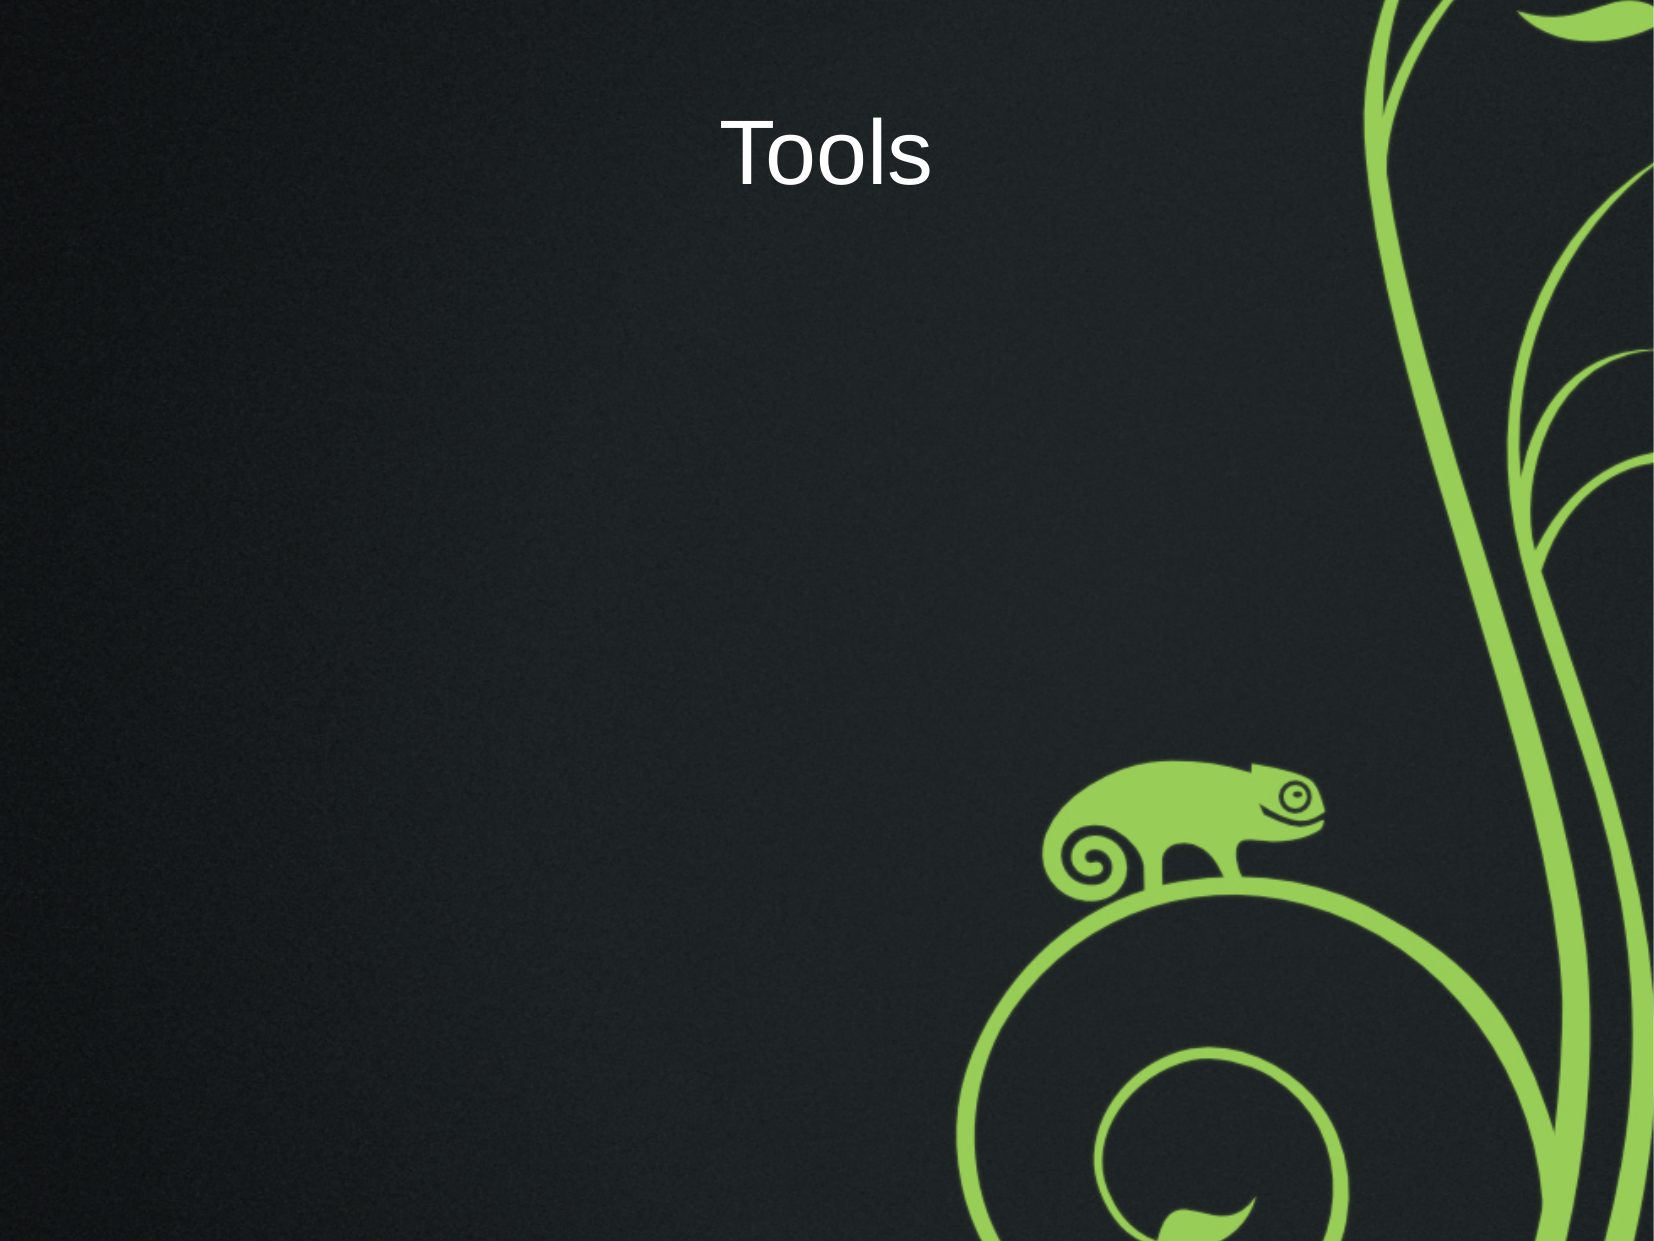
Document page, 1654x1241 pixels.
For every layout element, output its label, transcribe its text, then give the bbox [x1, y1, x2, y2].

title Tools [82, 49, 1571, 257]
picture [0, 0, 1654, 1241]
